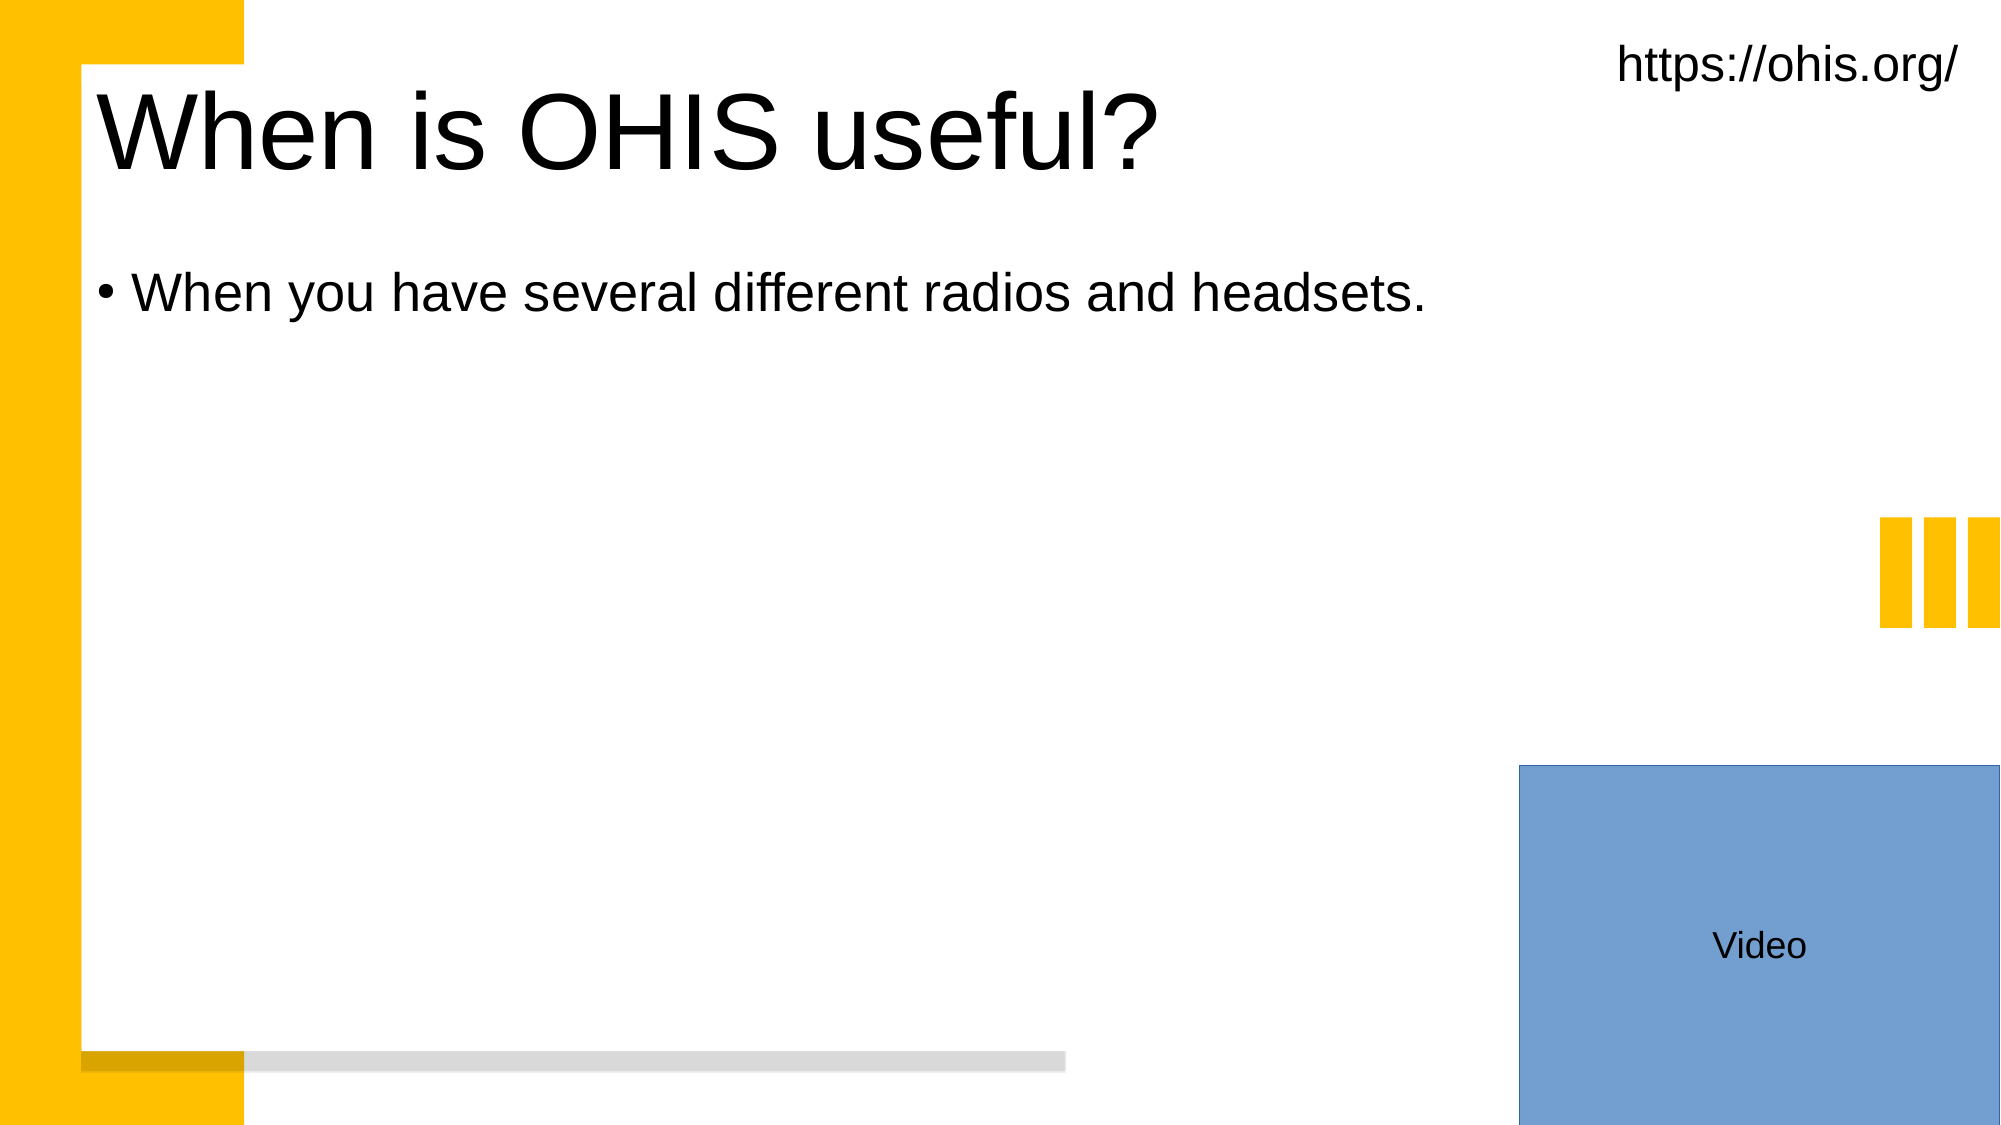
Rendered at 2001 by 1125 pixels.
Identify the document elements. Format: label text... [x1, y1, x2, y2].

text_box [0, 0, 2000, 1125]
text_box When is OHIS useful? [81, 64, 1921, 201]
text_box Video [1519, 765, 2000, 1125]
text_box When you have several different radios and headsets. [81, 254, 1516, 1041]
text_box https://ohis.org/ [1590, 29, 1974, 105]
